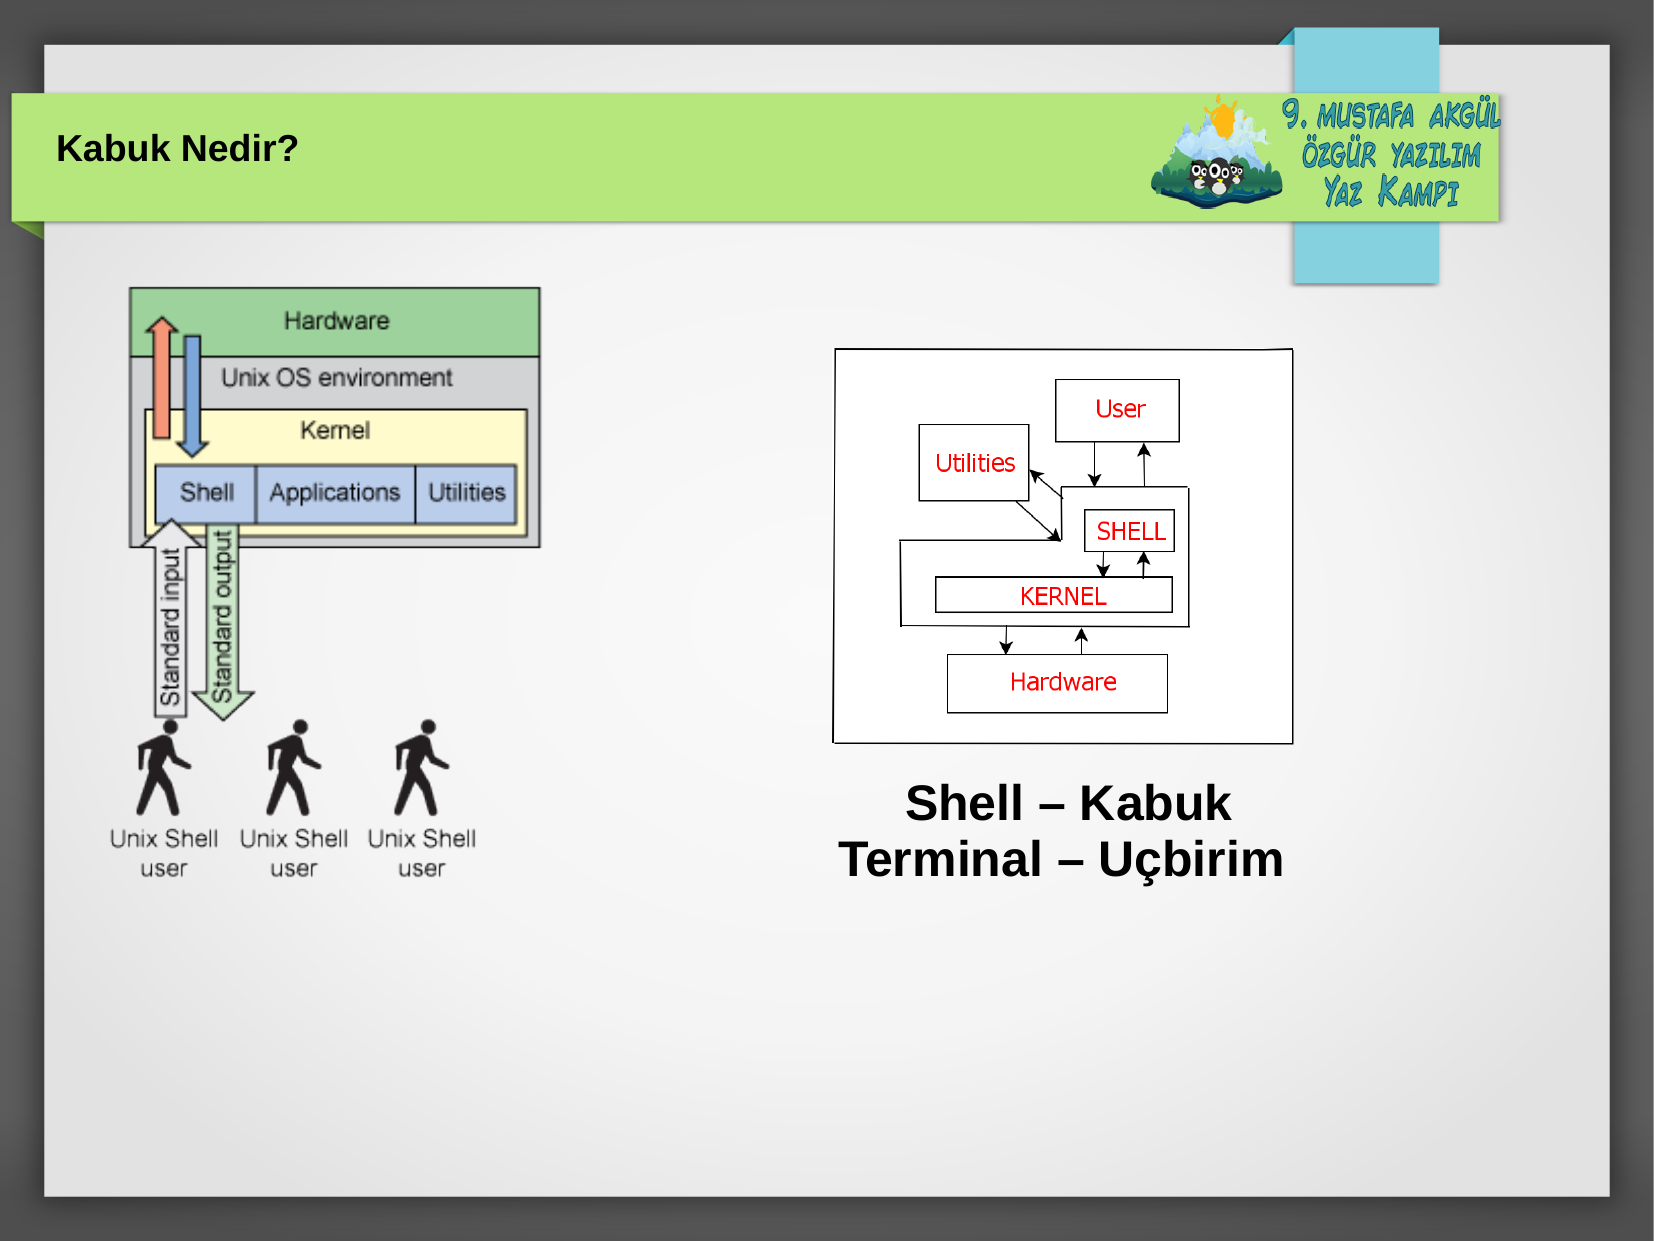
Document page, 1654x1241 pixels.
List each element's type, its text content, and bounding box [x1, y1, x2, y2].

text_box Kabuk Nedir? [41, 120, 1134, 220]
text_box Shell – Kabuk Terminal – Uçbirim [673, 767, 1465, 937]
picture [0, 0, 1654, 1241]
